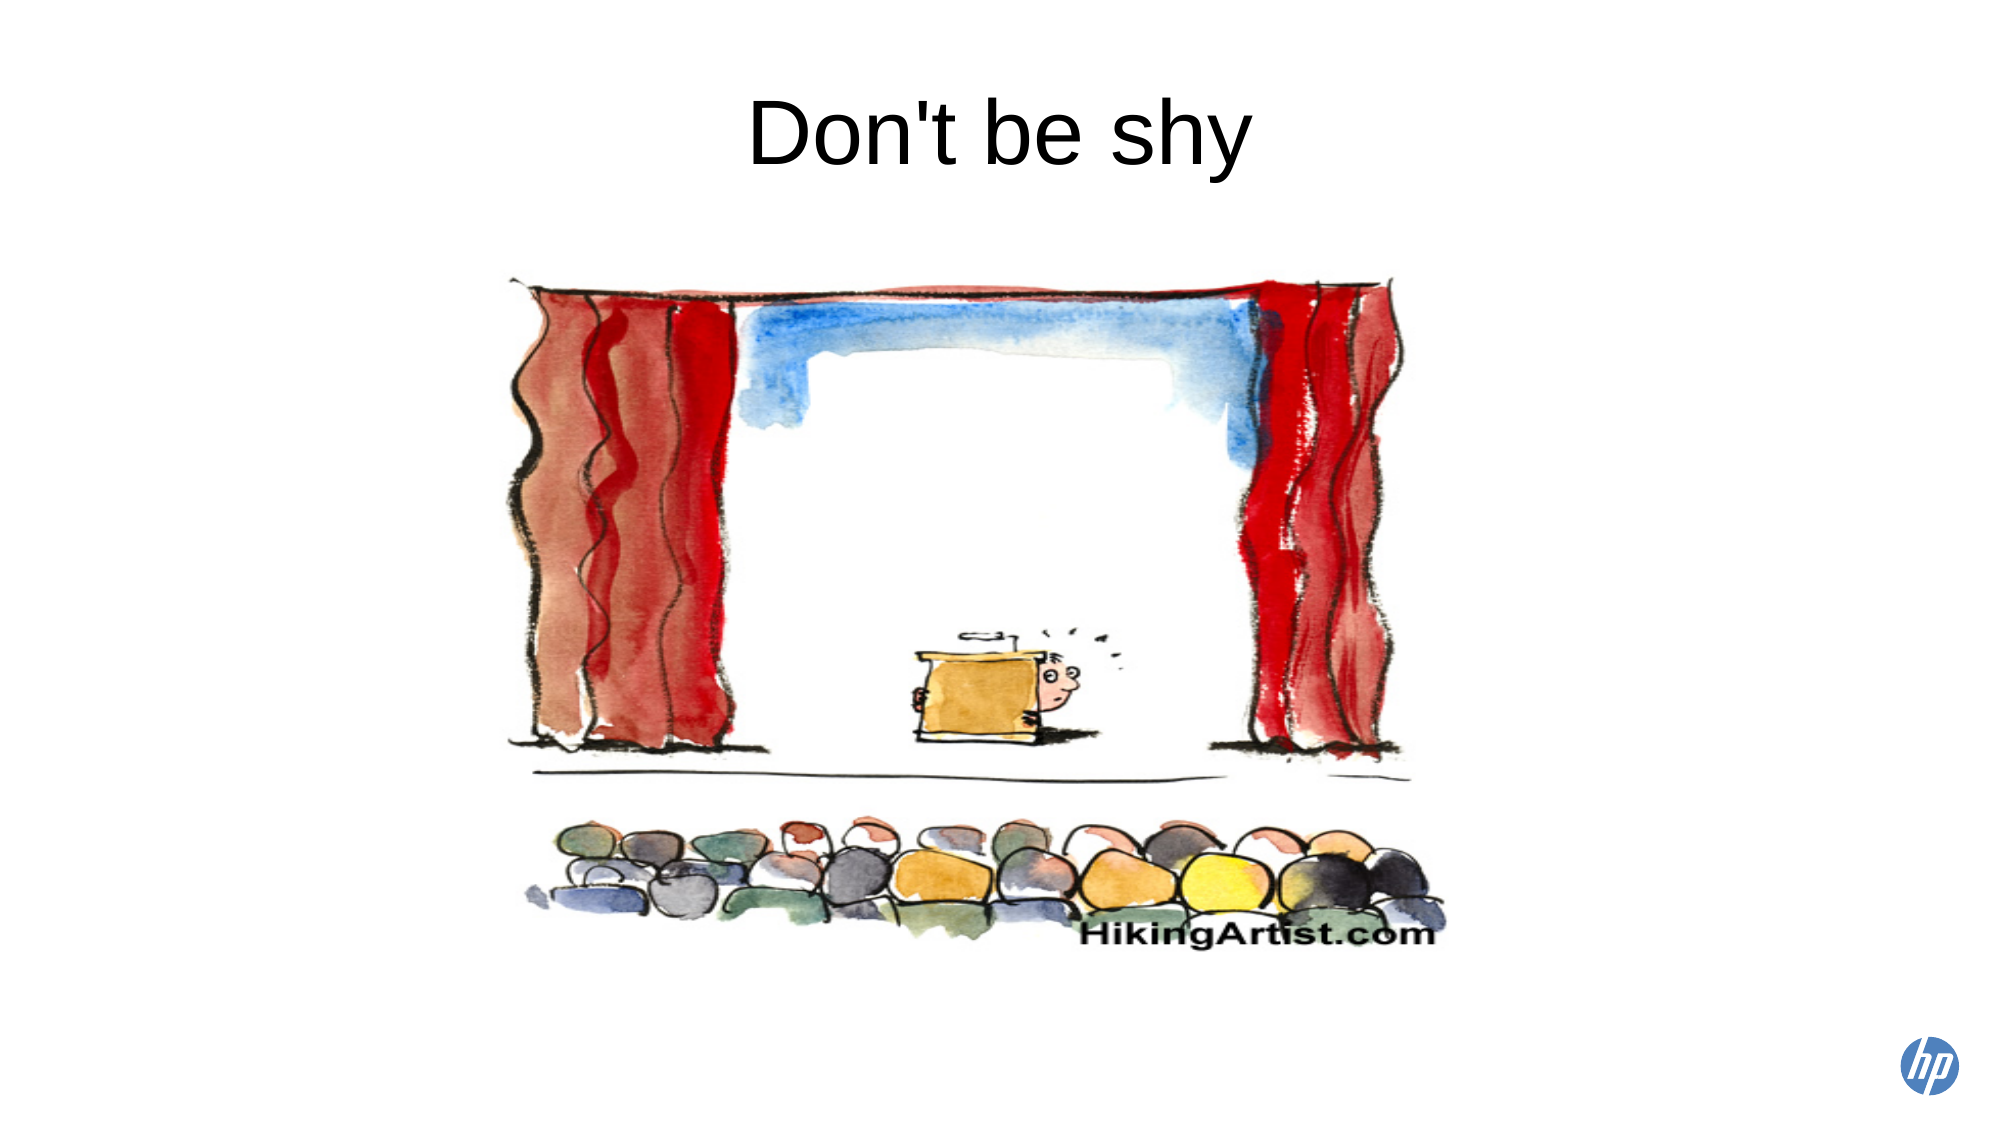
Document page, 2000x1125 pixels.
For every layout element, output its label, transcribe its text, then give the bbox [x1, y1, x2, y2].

title Don't be shy [0, 4, 2000, 260]
picture [484, 259, 1465, 957]
